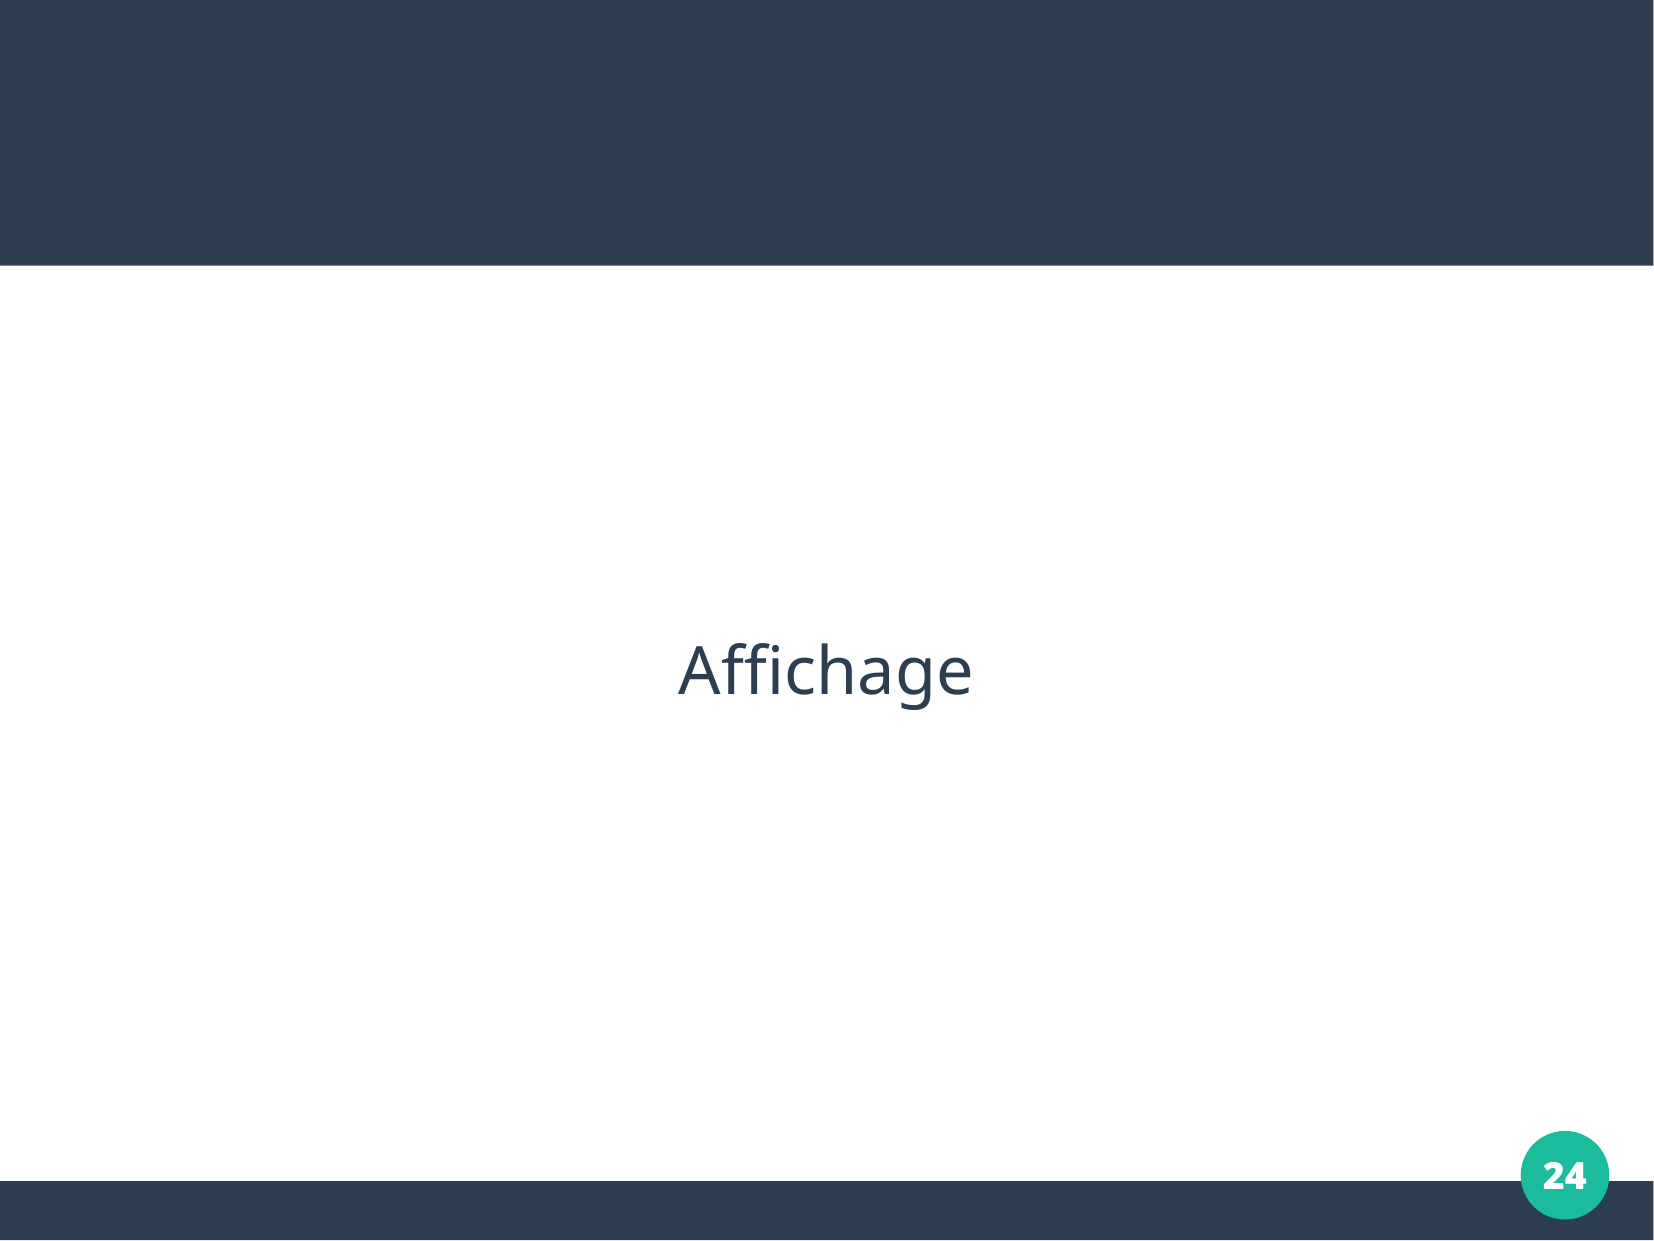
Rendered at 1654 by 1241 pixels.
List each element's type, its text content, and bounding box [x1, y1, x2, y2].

subtitle Affichage [59, 304, 1595, 1034]
